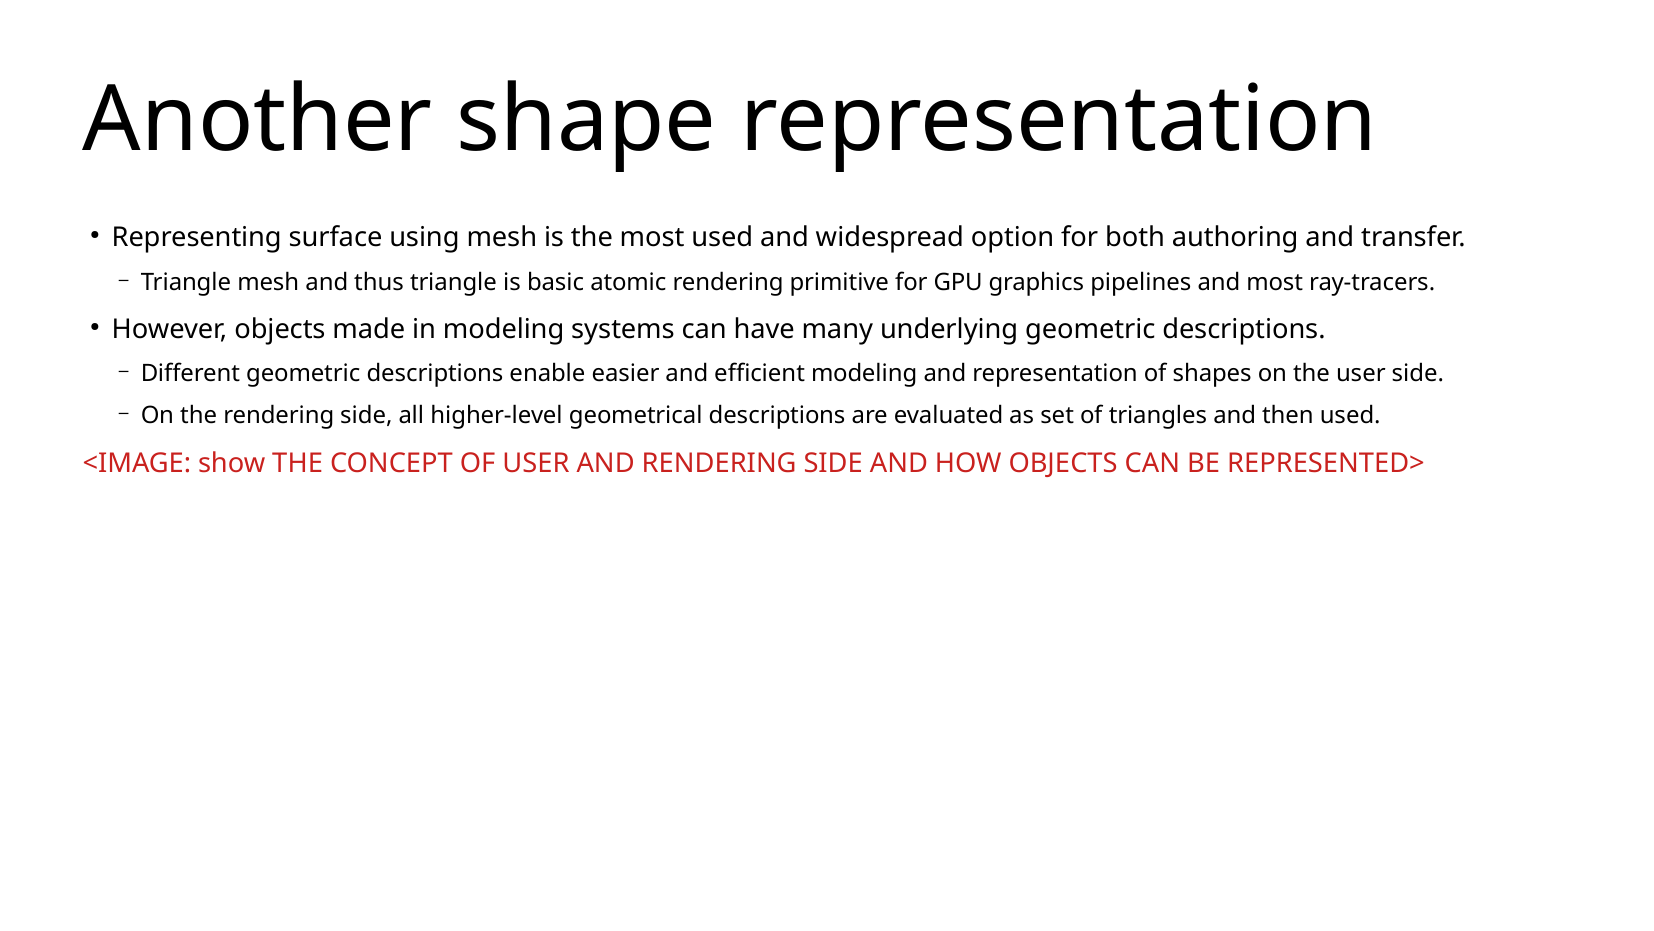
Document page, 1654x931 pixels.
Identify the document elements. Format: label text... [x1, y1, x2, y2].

title Another shape representation [82, 37, 1571, 193]
list Representing surface using mesh is the most used and widespread option for both authoring and transfer. Triangle mesh and thus triangle is basic atomic rendering primitive for GPU graphics pipelines and most ray-tracers. However, objects made in modeling systems can have many underlying geometric descriptions. Different geometric descriptions enable easier and efficient modeling and representation of shapes on the user side. On the rendering side, all higher-level geometrical descriptions are evaluated as set of triangles and then used. <IMAGE: show THE CONCEPT OF USER AND RENDERING SIDE AND HOW OBJECTS CAN BE REPRESENTED> [82, 217, 1571, 571]
